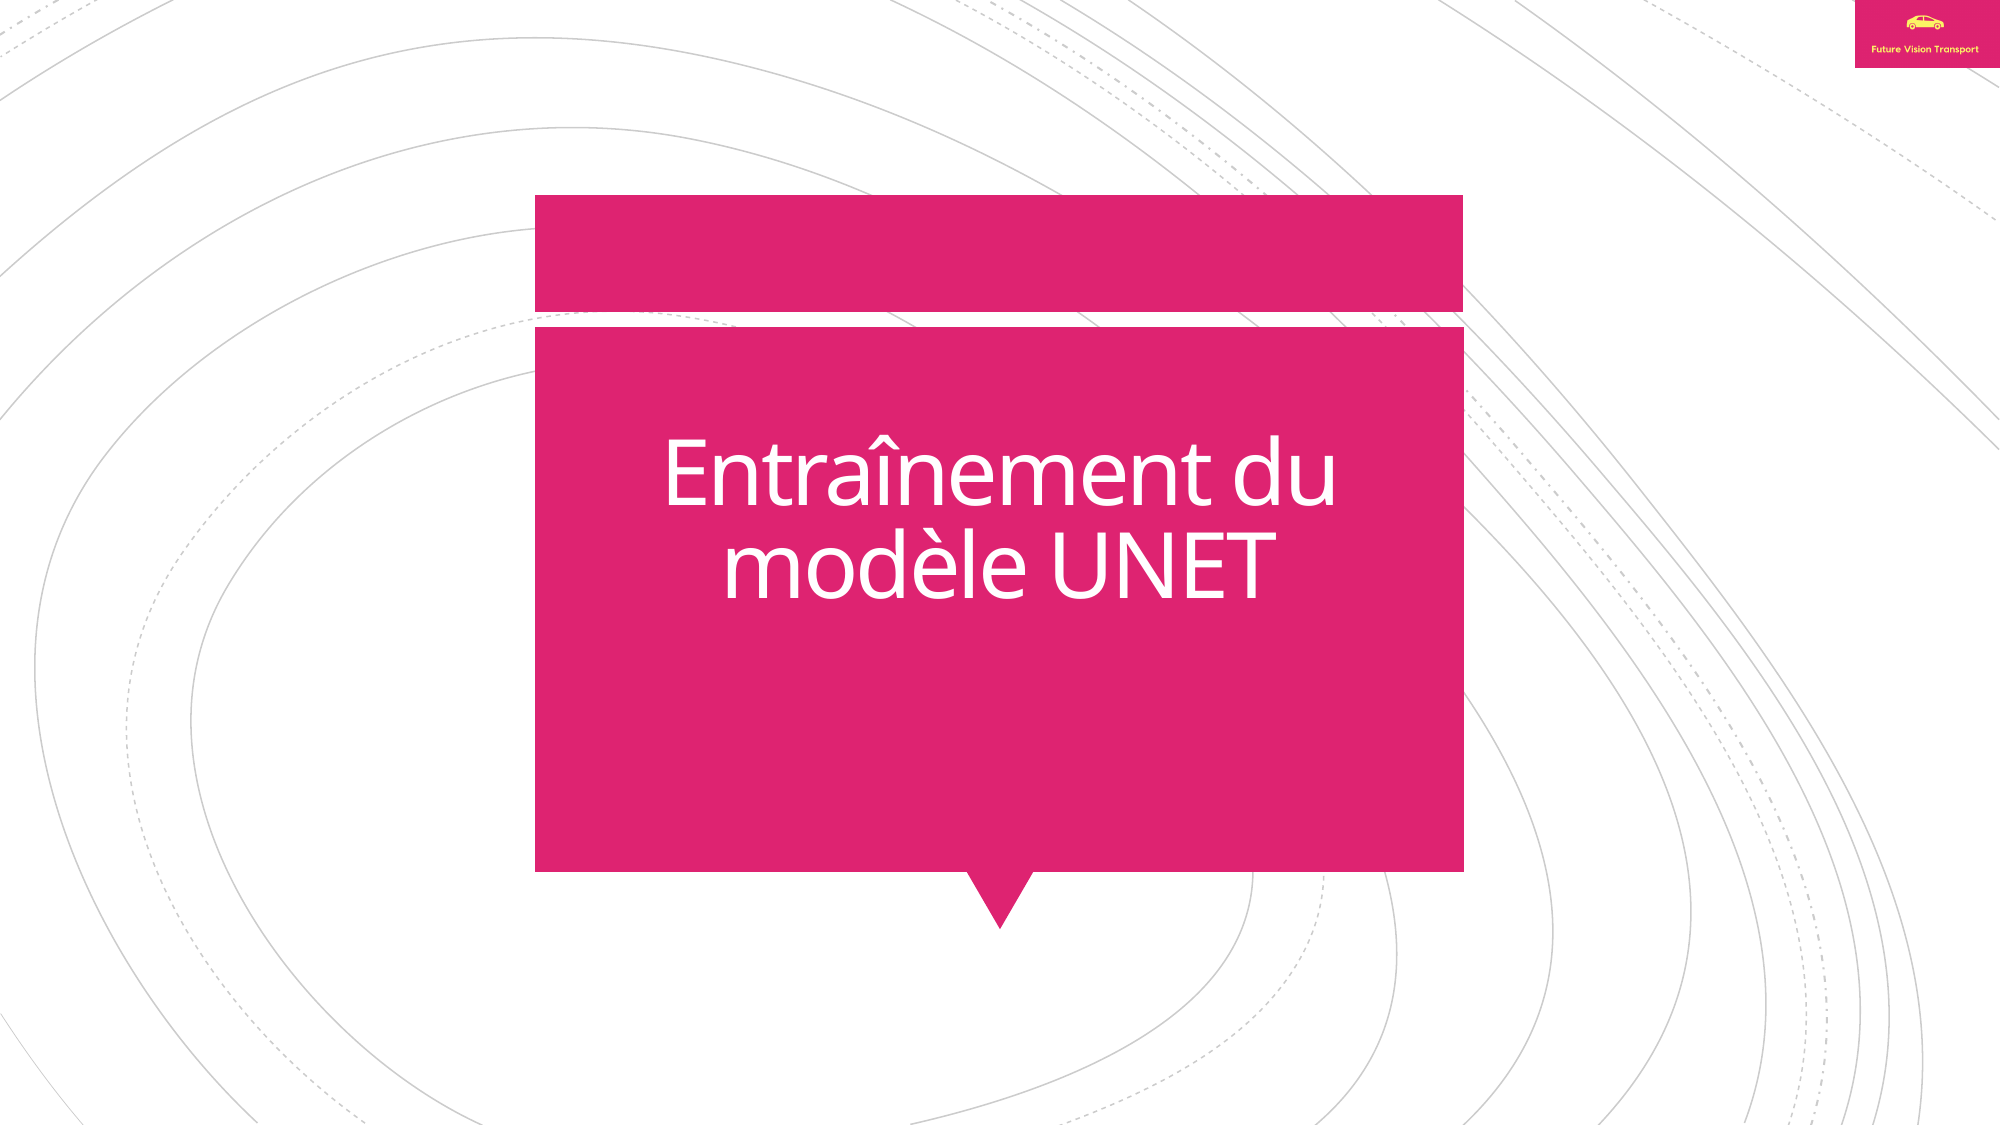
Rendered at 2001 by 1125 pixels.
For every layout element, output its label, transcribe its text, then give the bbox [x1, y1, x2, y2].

title Entraînement du modèle UNET [548, 340, 1450, 618]
picture [1855, 0, 2000, 68]
